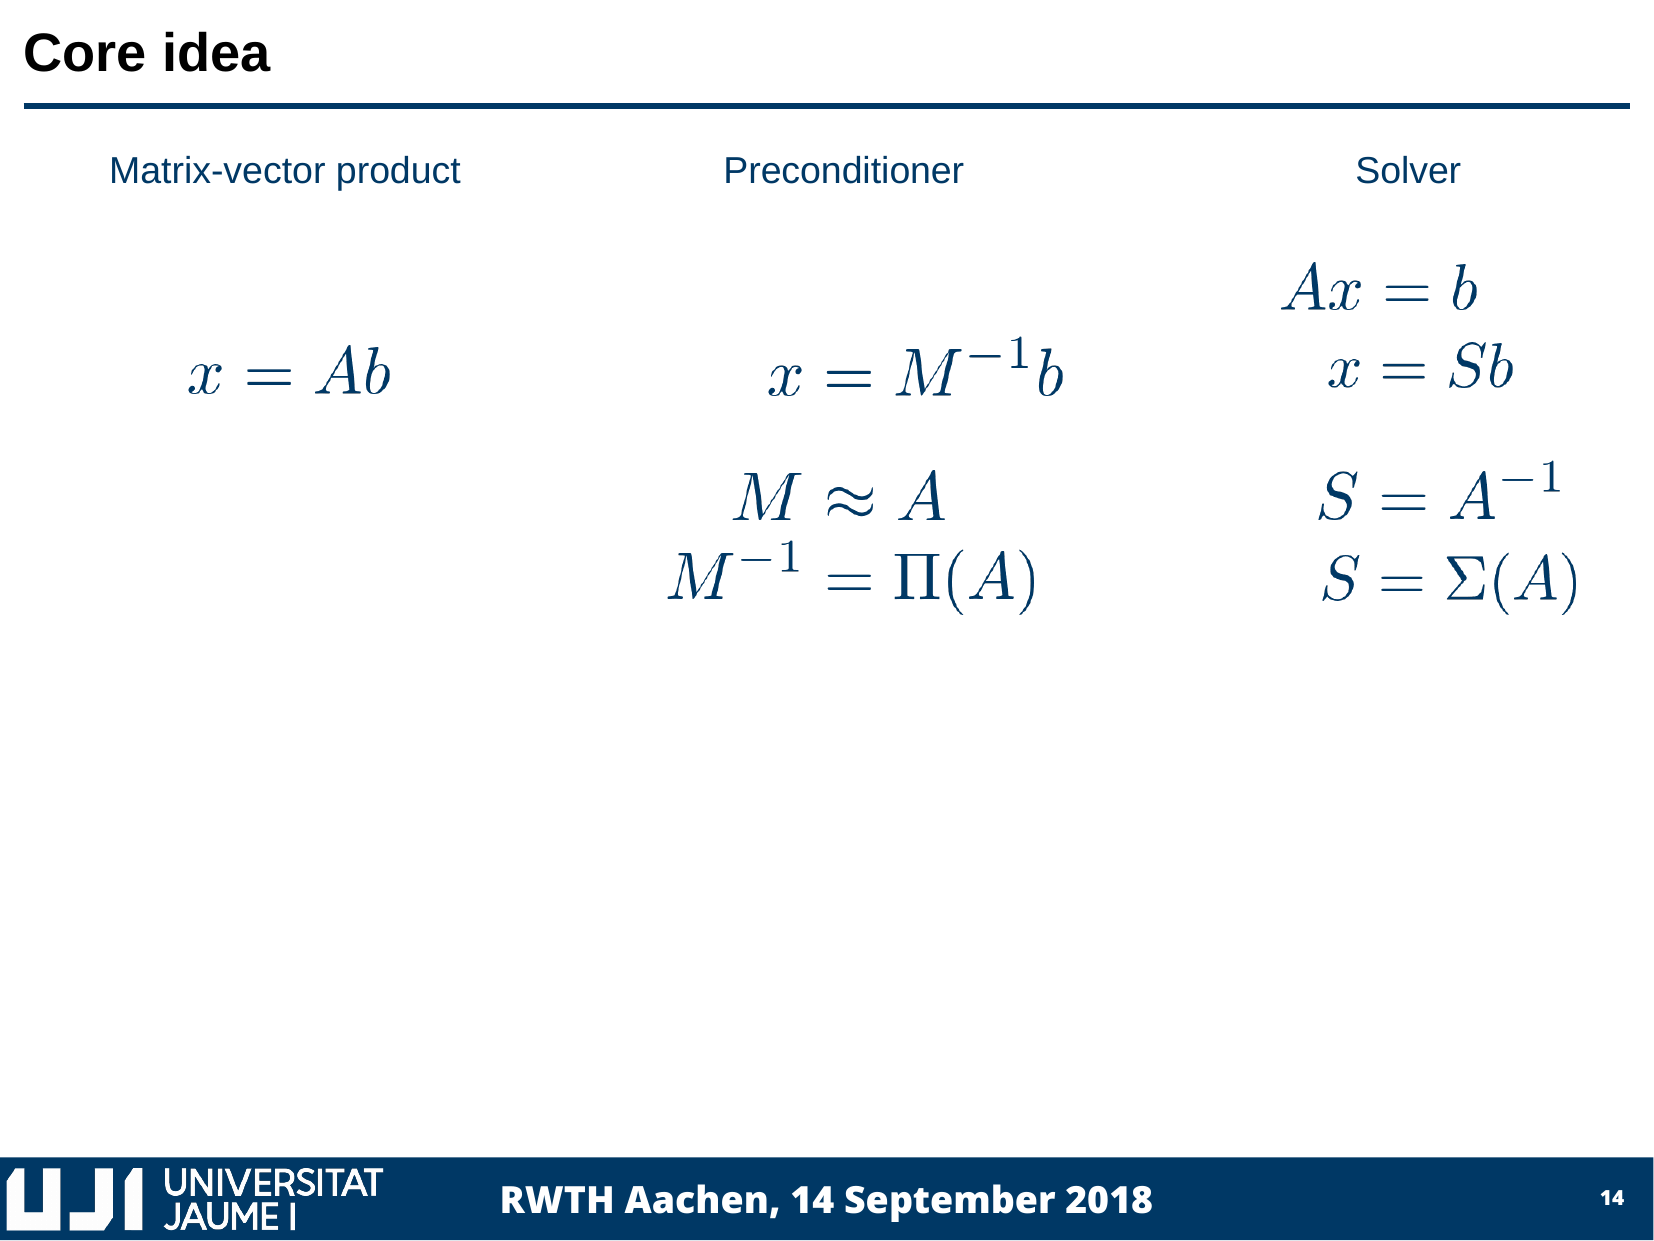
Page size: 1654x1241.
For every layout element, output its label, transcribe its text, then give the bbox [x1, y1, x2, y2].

picture [1328, 342, 1513, 388]
picture [768, 336, 1063, 396]
text_box Solver [1340, 141, 1477, 199]
picture [1281, 262, 1477, 310]
picture [1318, 460, 1560, 520]
picture [732, 470, 945, 520]
picture [1322, 552, 1576, 615]
text_box Matrix-vector product [94, 141, 476, 199]
text_box Preconditioner [708, 141, 980, 199]
picture [188, 345, 390, 394]
picture [0, 1158, 390, 1241]
picture [667, 540, 1034, 615]
title Core idea [23, 0, 1630, 107]
